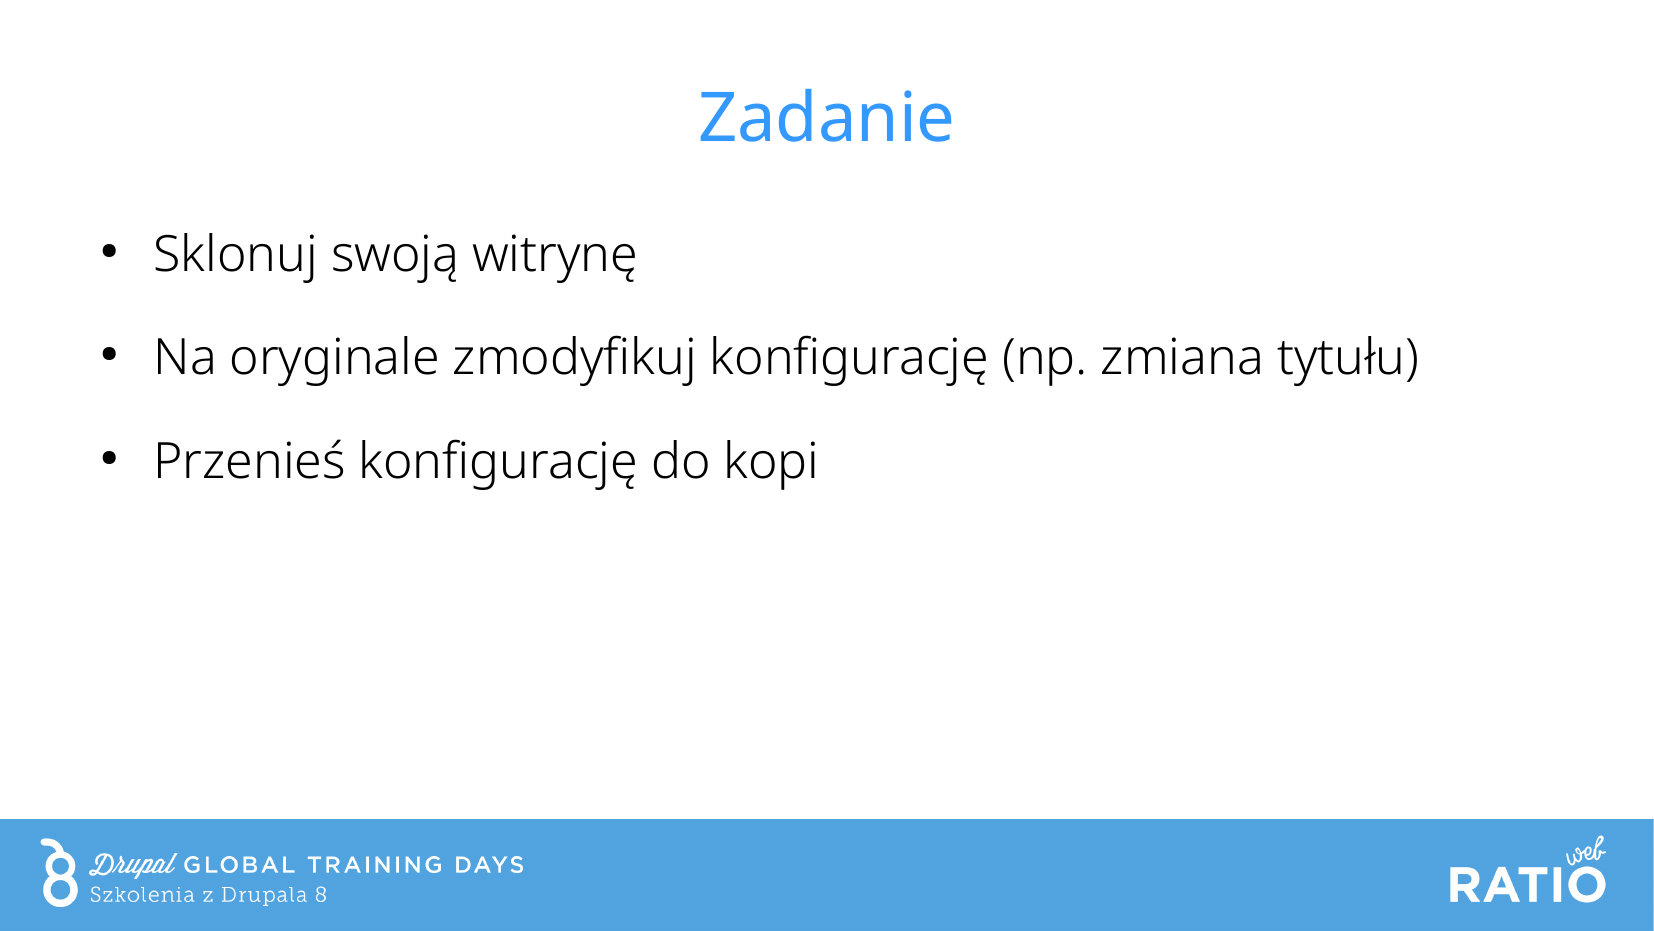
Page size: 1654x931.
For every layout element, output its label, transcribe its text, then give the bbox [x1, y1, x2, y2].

picture [0, 0, 1654, 931]
title Zadanie [82, 37, 1571, 193]
list Sklonuj swoją witrynę Na oryginale zmodyfikuj konfigurację (np. zmiana tytułu) Przenieś konfigurację do kopi [82, 217, 1571, 758]
